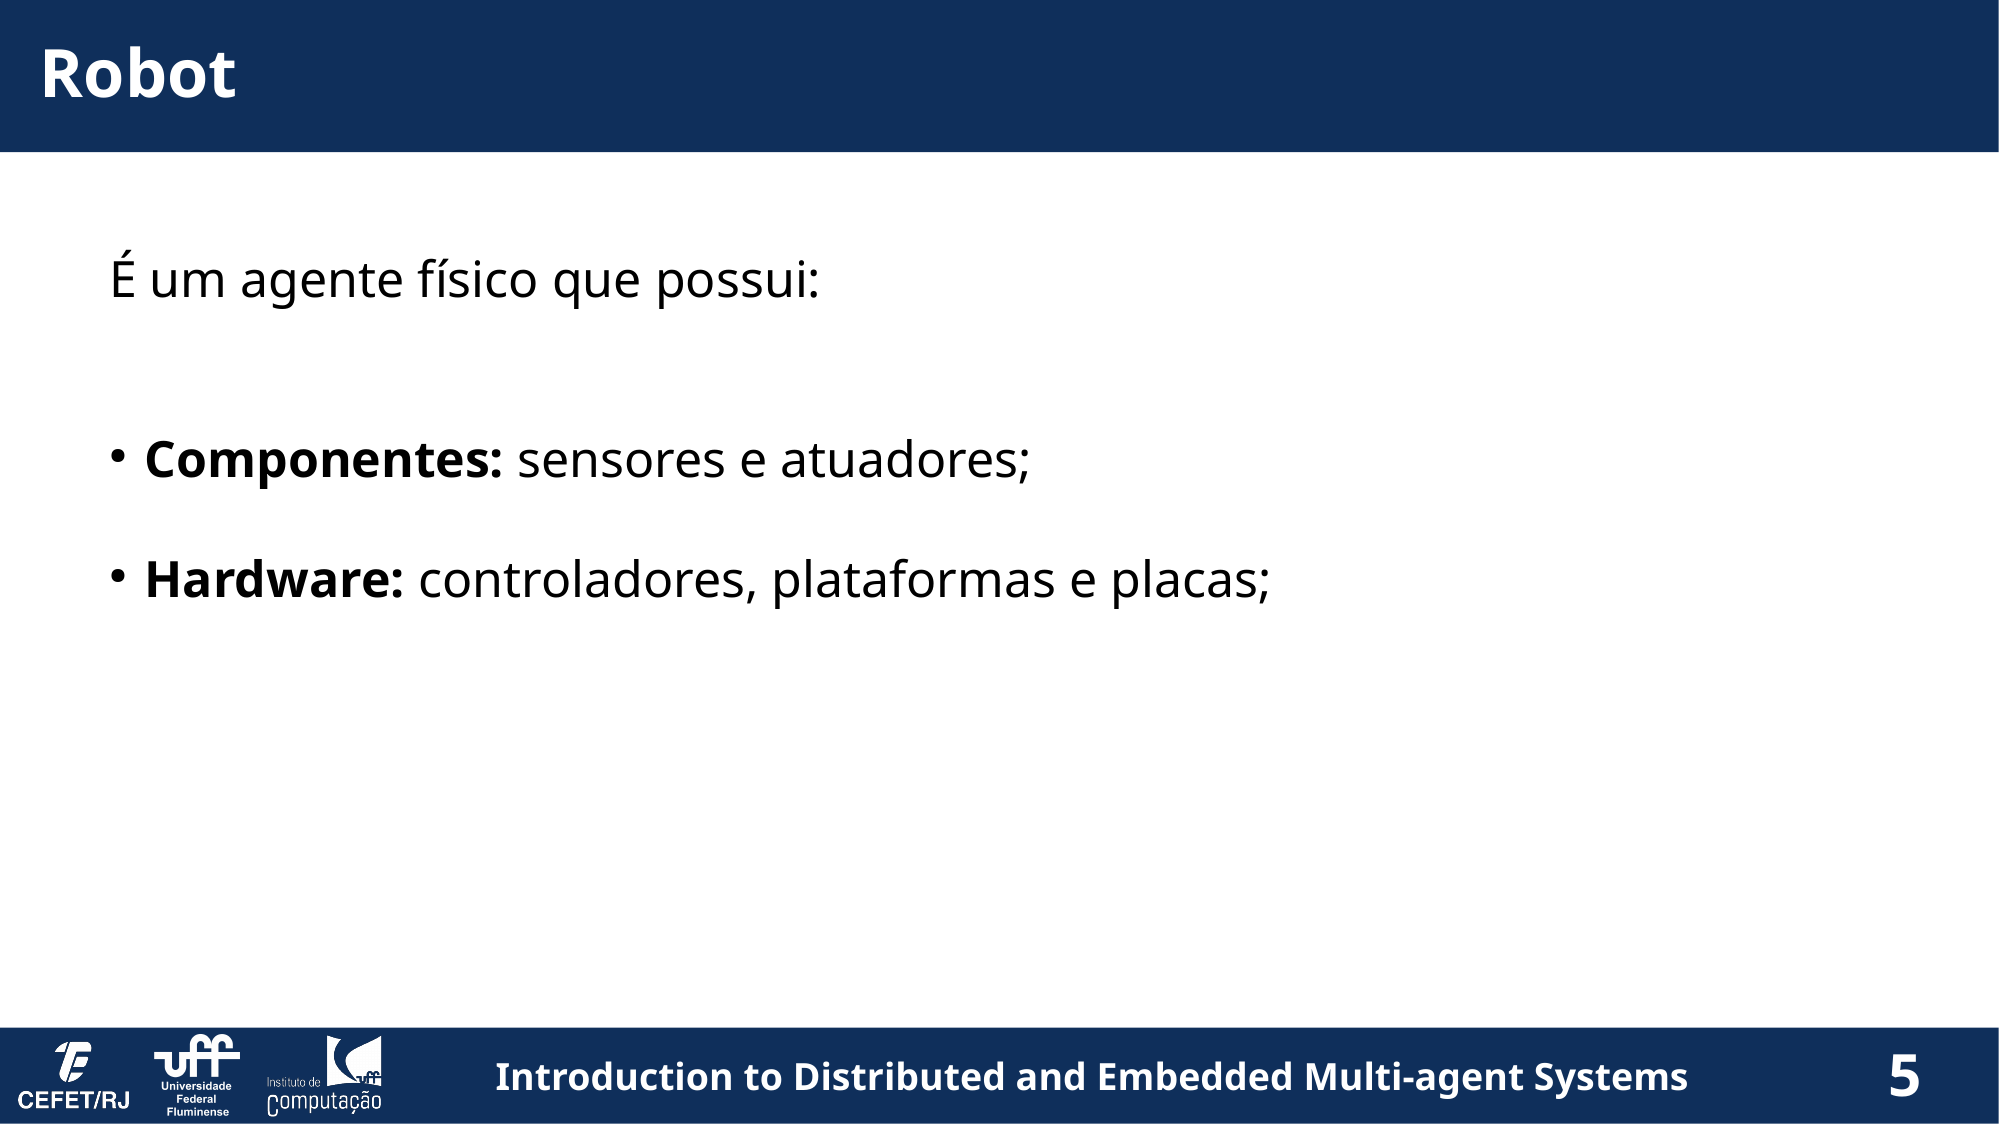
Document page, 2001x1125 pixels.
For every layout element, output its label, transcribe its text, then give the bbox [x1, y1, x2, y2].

text_box É um agente físico que possui: Componentes: sensores e atuadores; Hardware: controladores, plataformas e placas; [94, 240, 1819, 736]
picture [153, 1033, 241, 1121]
picture [18, 1021, 129, 1125]
text_box Robot [25, 23, 1999, 119]
picture [265, 1033, 383, 1117]
